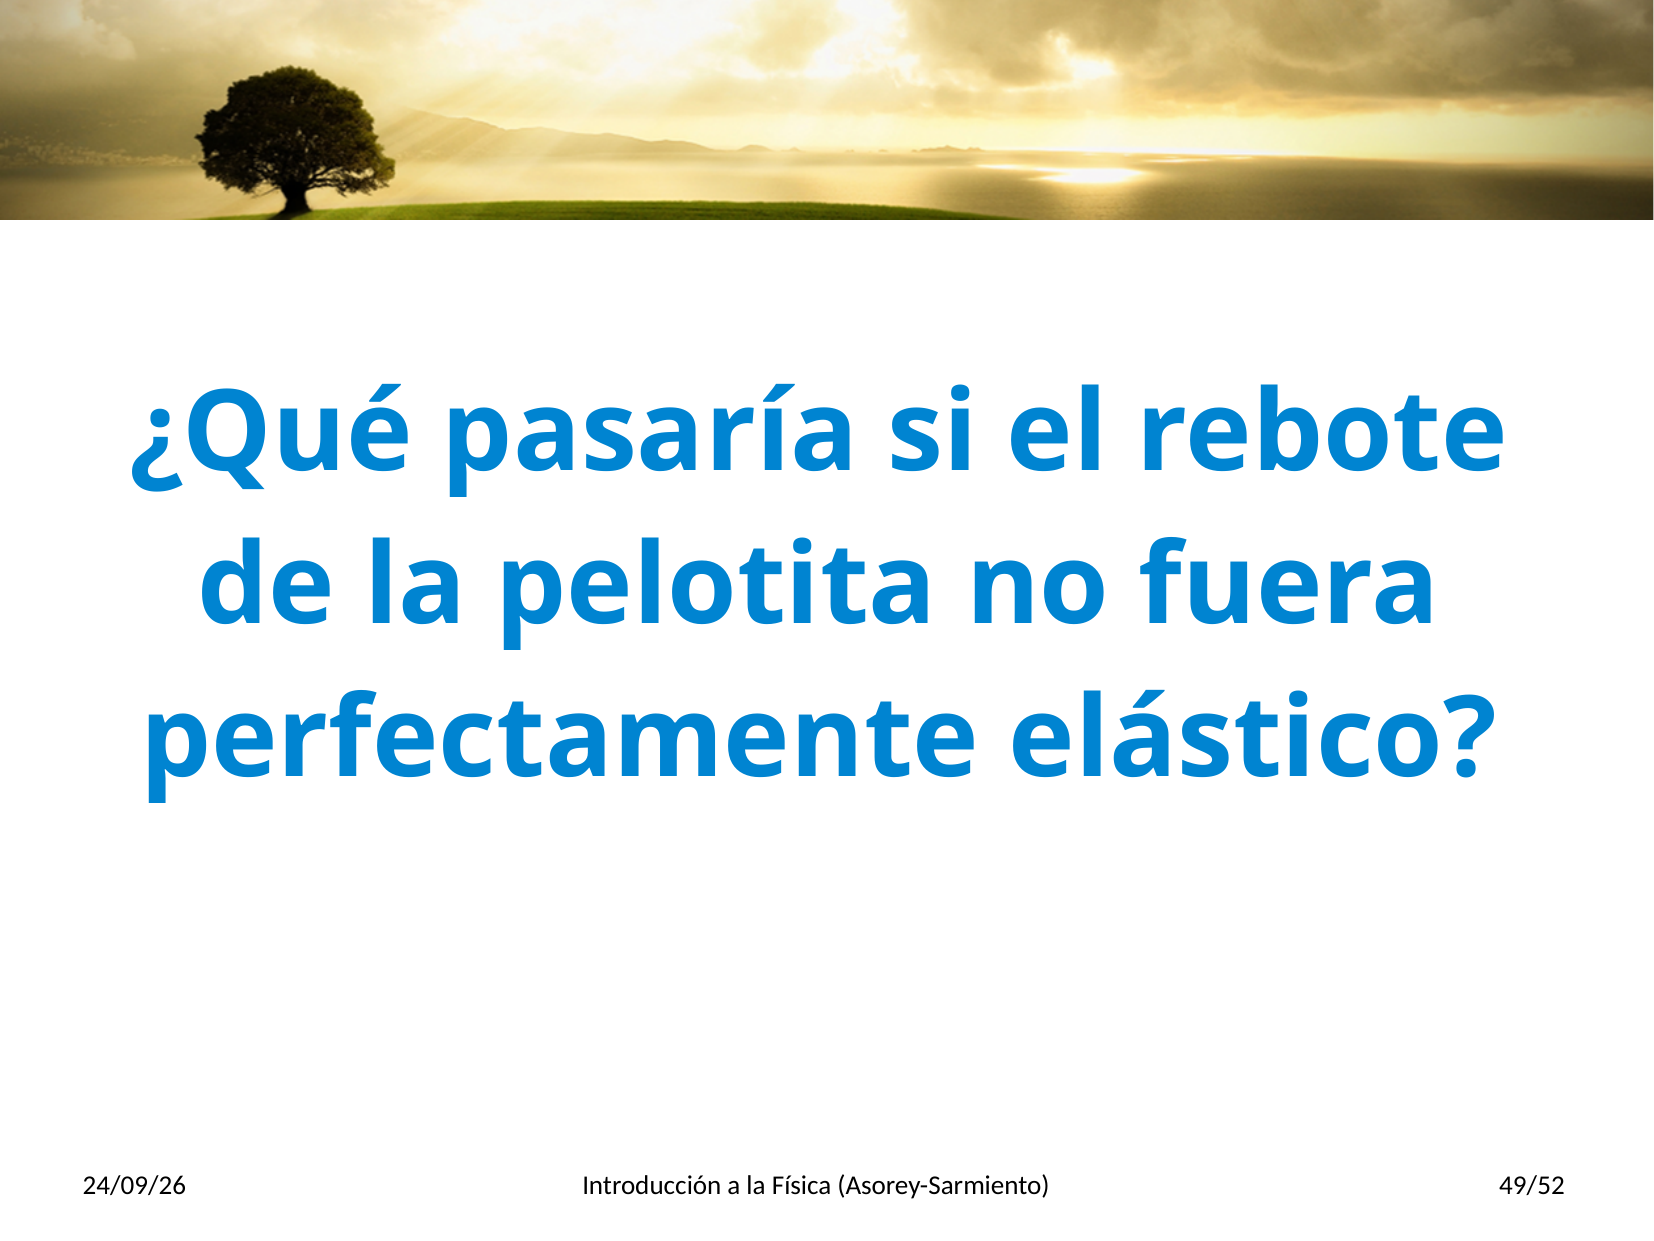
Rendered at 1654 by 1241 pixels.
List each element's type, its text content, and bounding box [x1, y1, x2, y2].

subtitle ¿Qué pasaría si el rebote de la pelotita no fuera perfectamente elástico? [75, 19, 1564, 1140]
picture [0, 0, 1654, 220]
